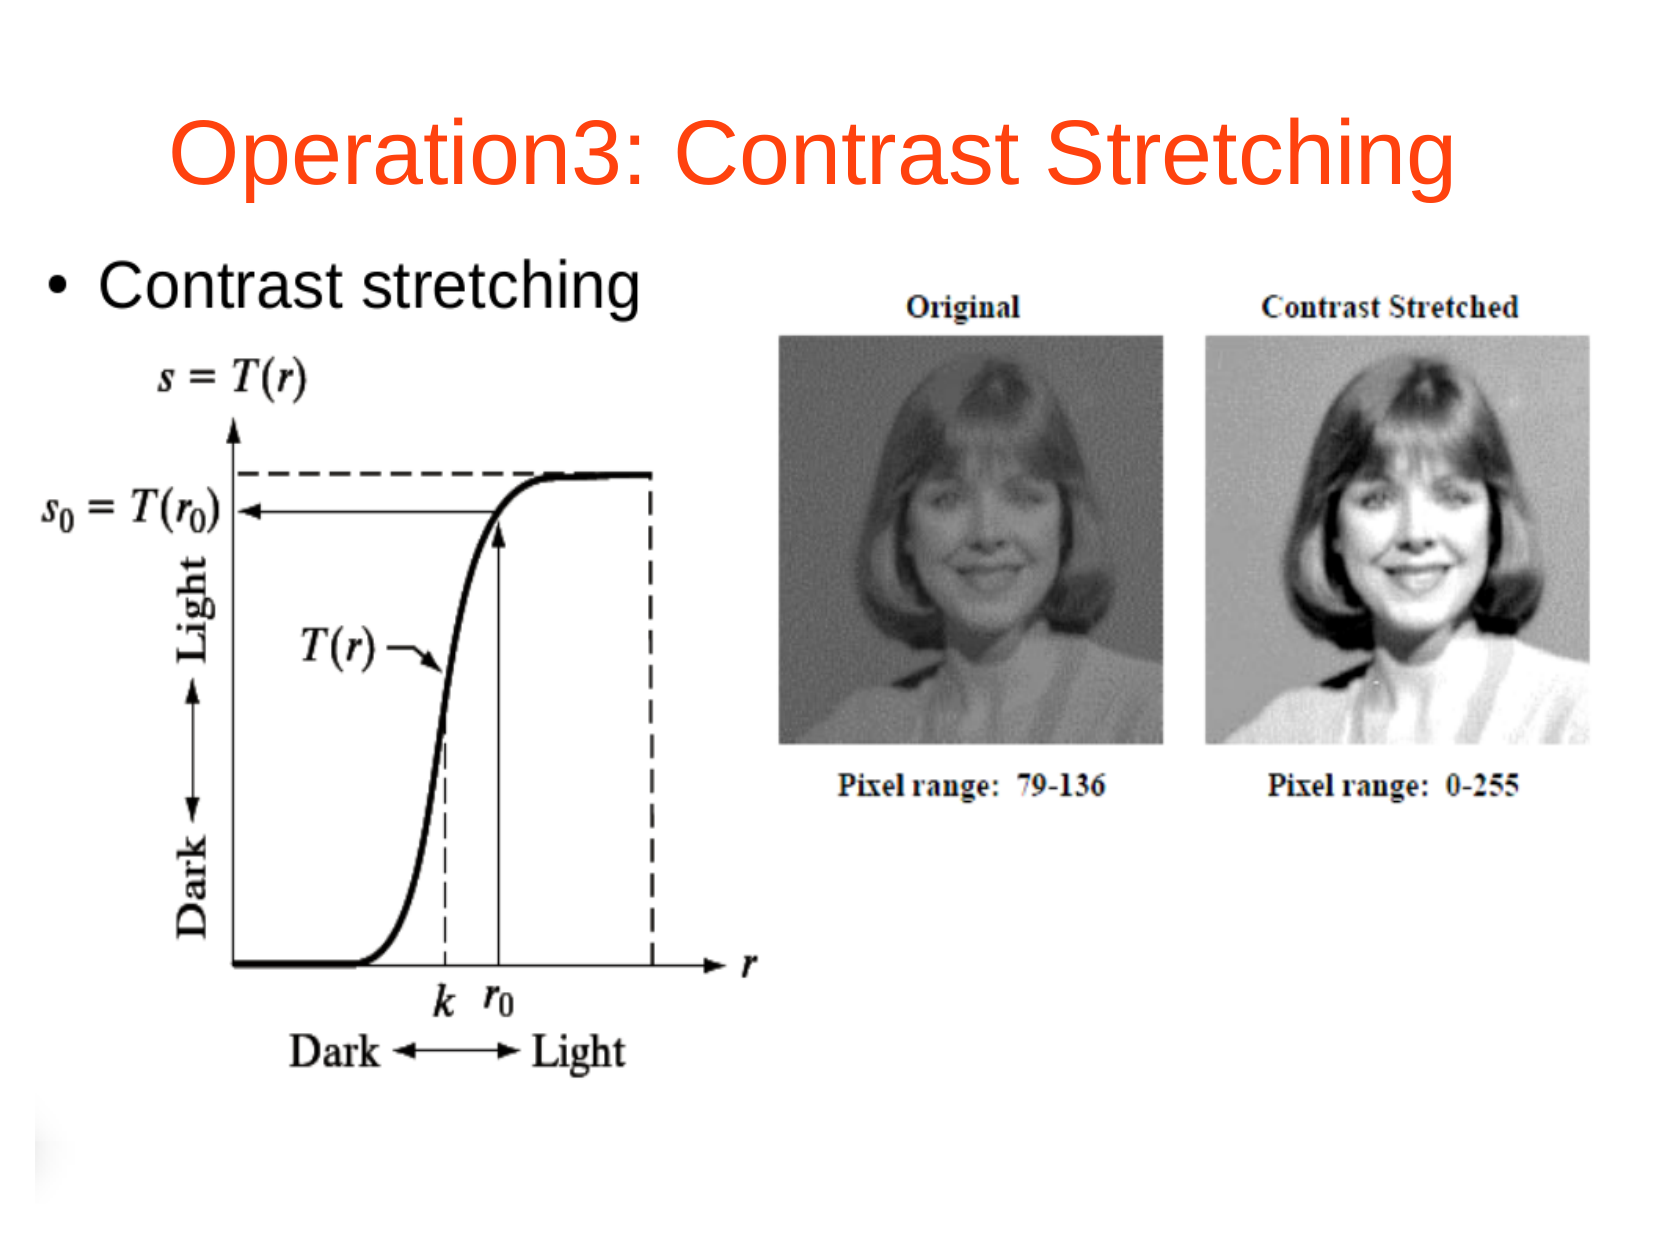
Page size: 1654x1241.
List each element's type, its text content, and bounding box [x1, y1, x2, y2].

title Operation3: Contrast Stretching [82, 49, 1571, 236]
picture [35, 236, 1620, 1204]
